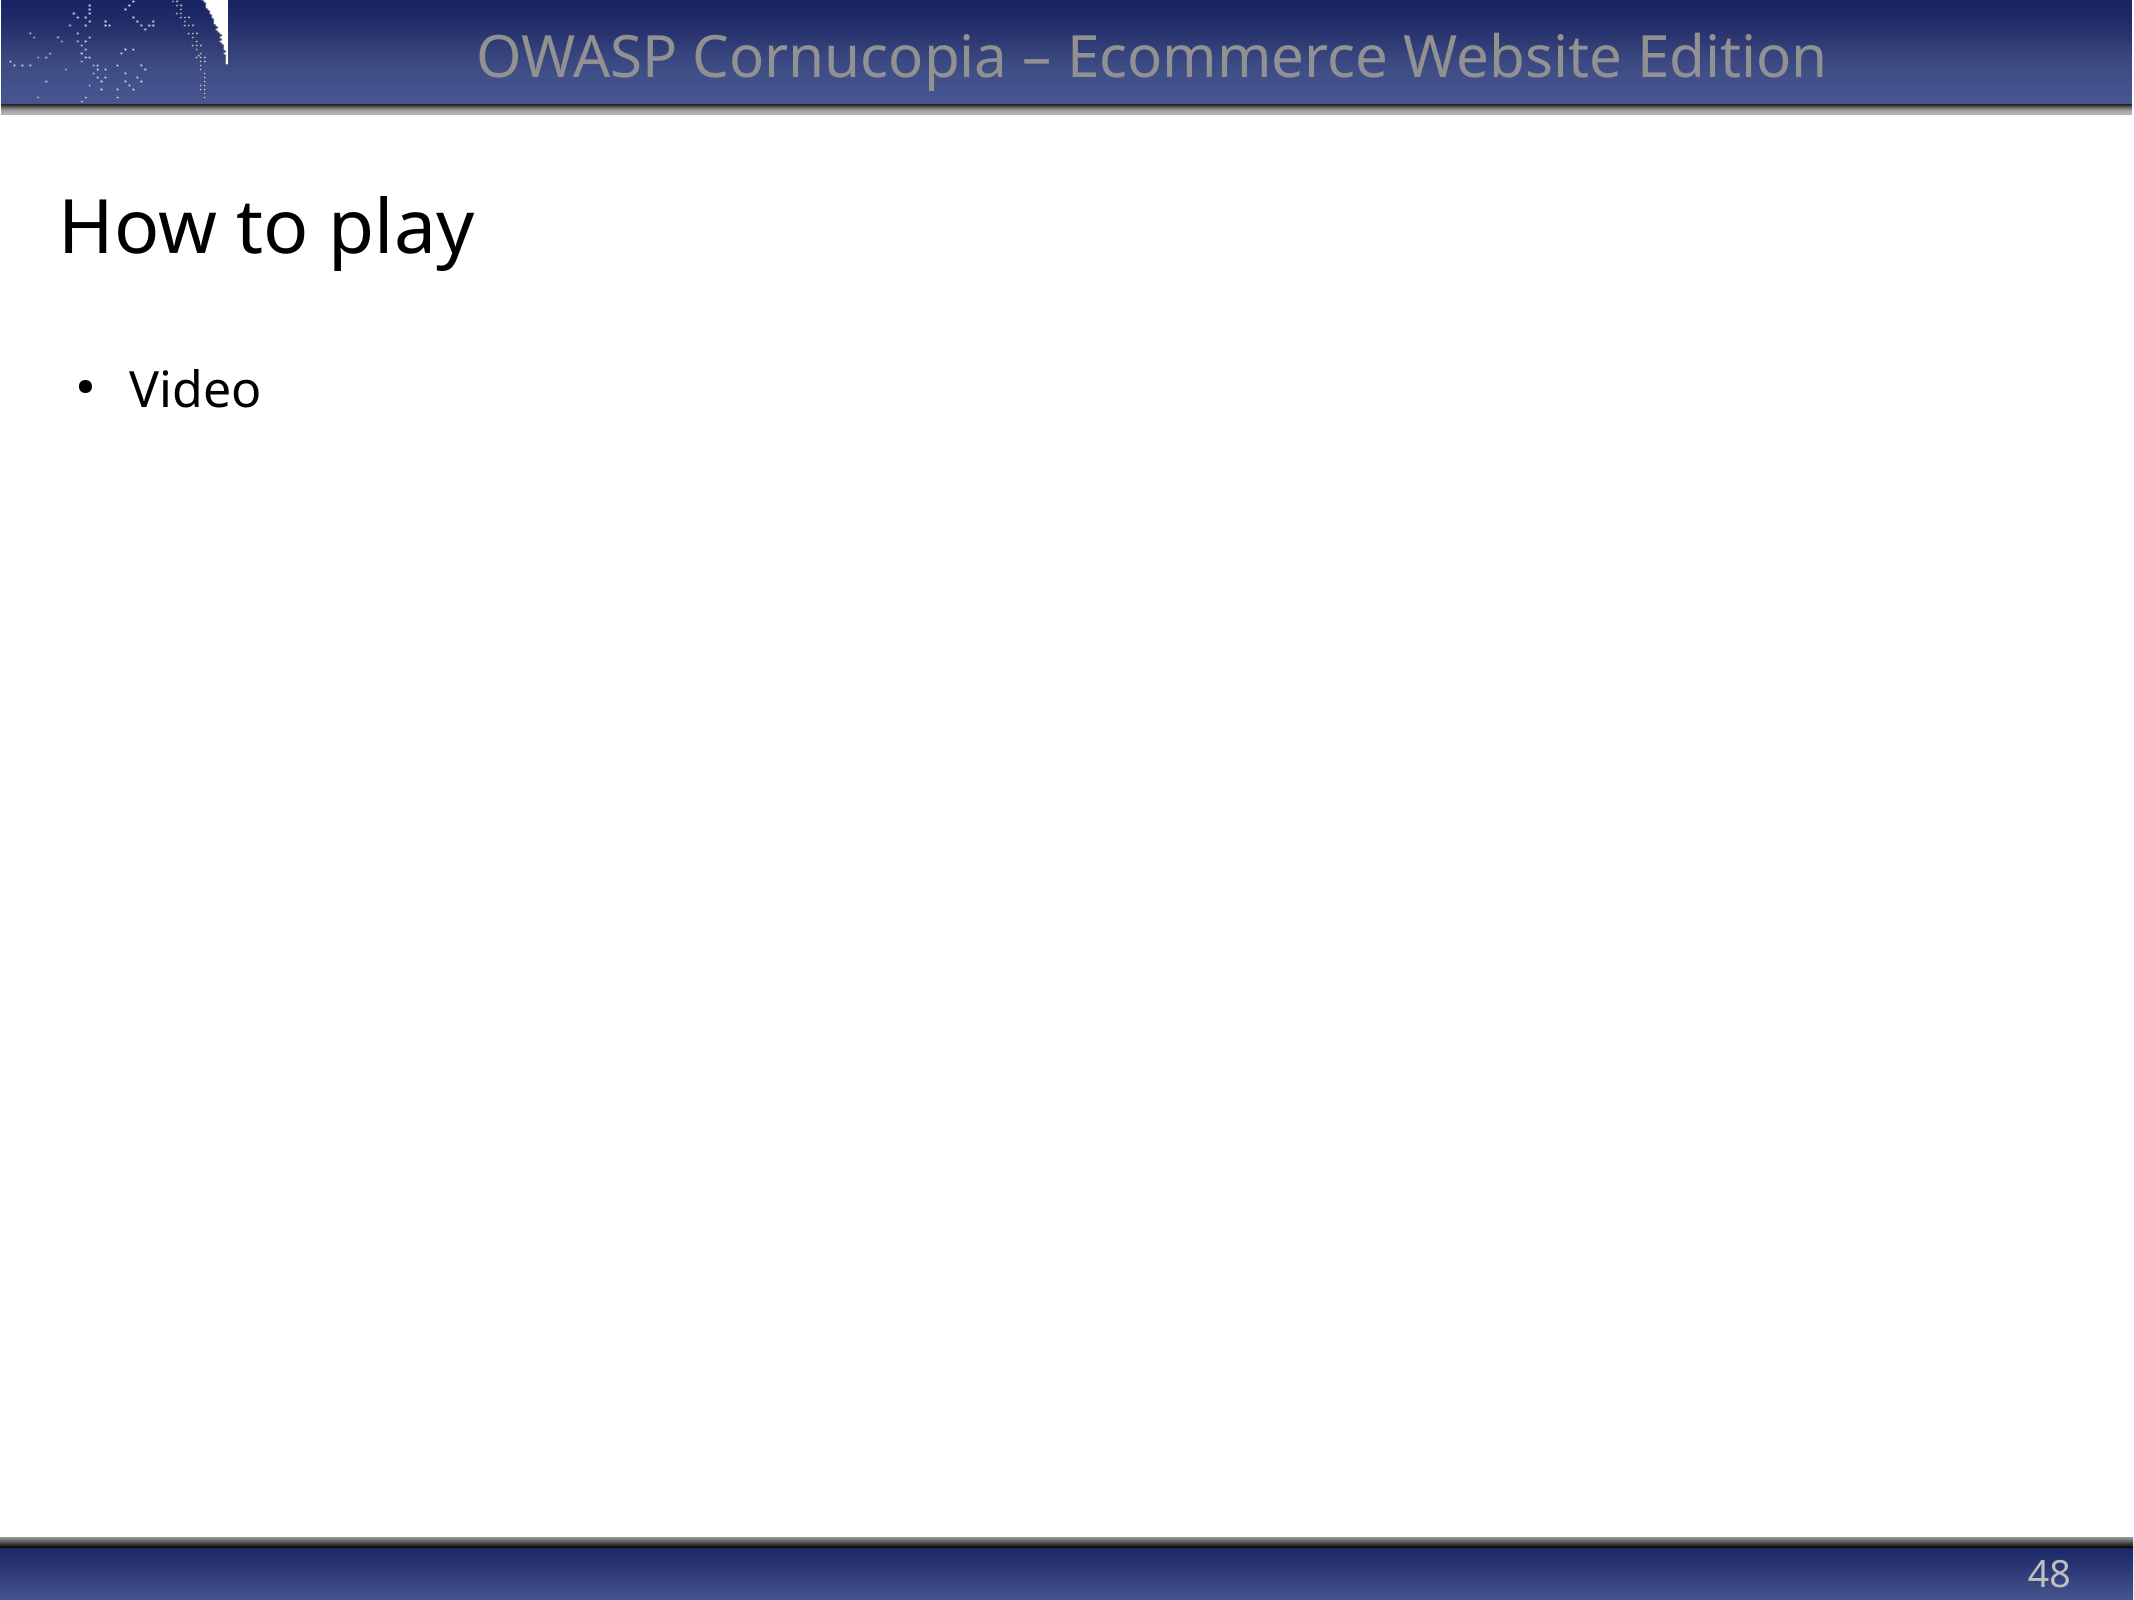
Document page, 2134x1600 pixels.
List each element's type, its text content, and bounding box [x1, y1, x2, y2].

title How to play [58, 124, 2126, 325]
list Video [58, 354, 1039, 1536]
